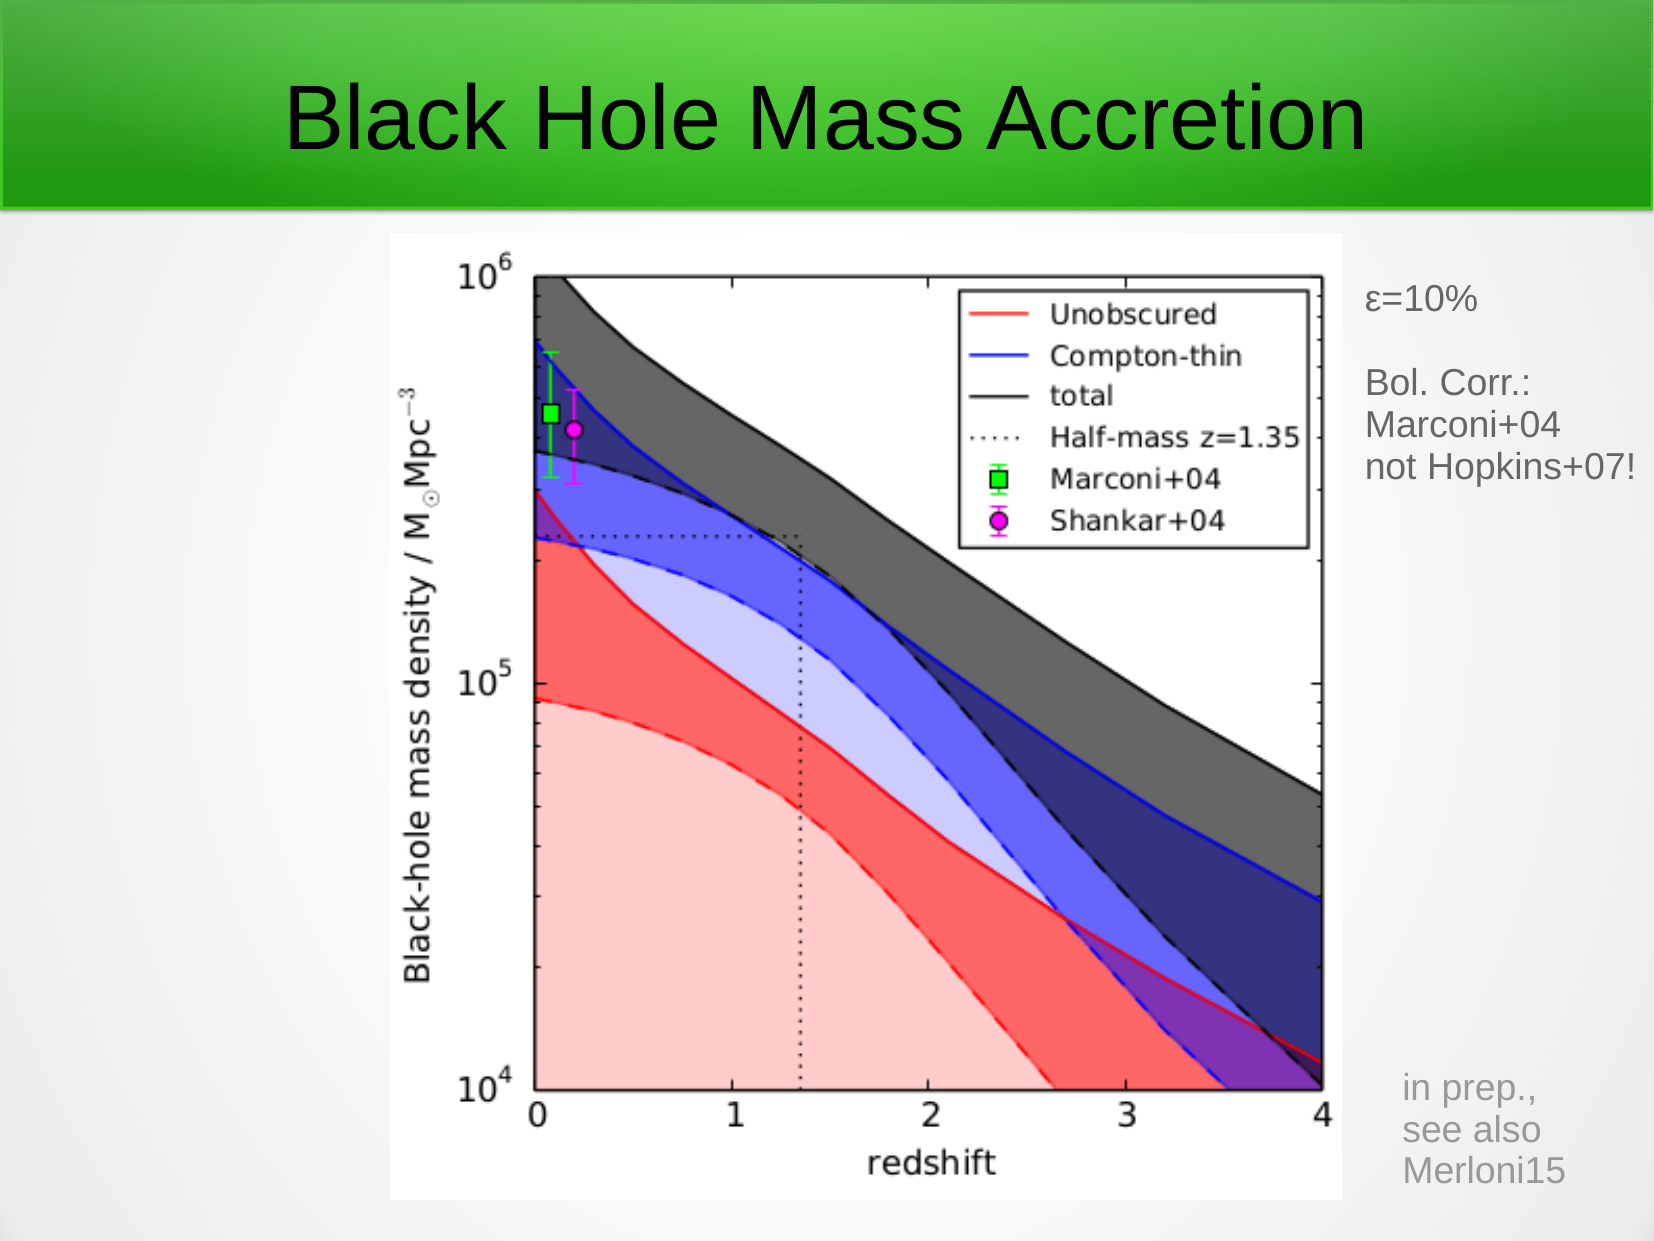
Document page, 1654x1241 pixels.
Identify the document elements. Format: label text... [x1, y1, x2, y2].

title Black Hole Mass Accretion [82, 47, 1571, 189]
text_box in prep., see also Merloni15 [1352, 1058, 1621, 1200]
text_box ε=10% Bol. Corr.: Marconi+04 not Hopkins+07! [1350, 270, 1654, 537]
picture [390, 233, 1342, 1201]
